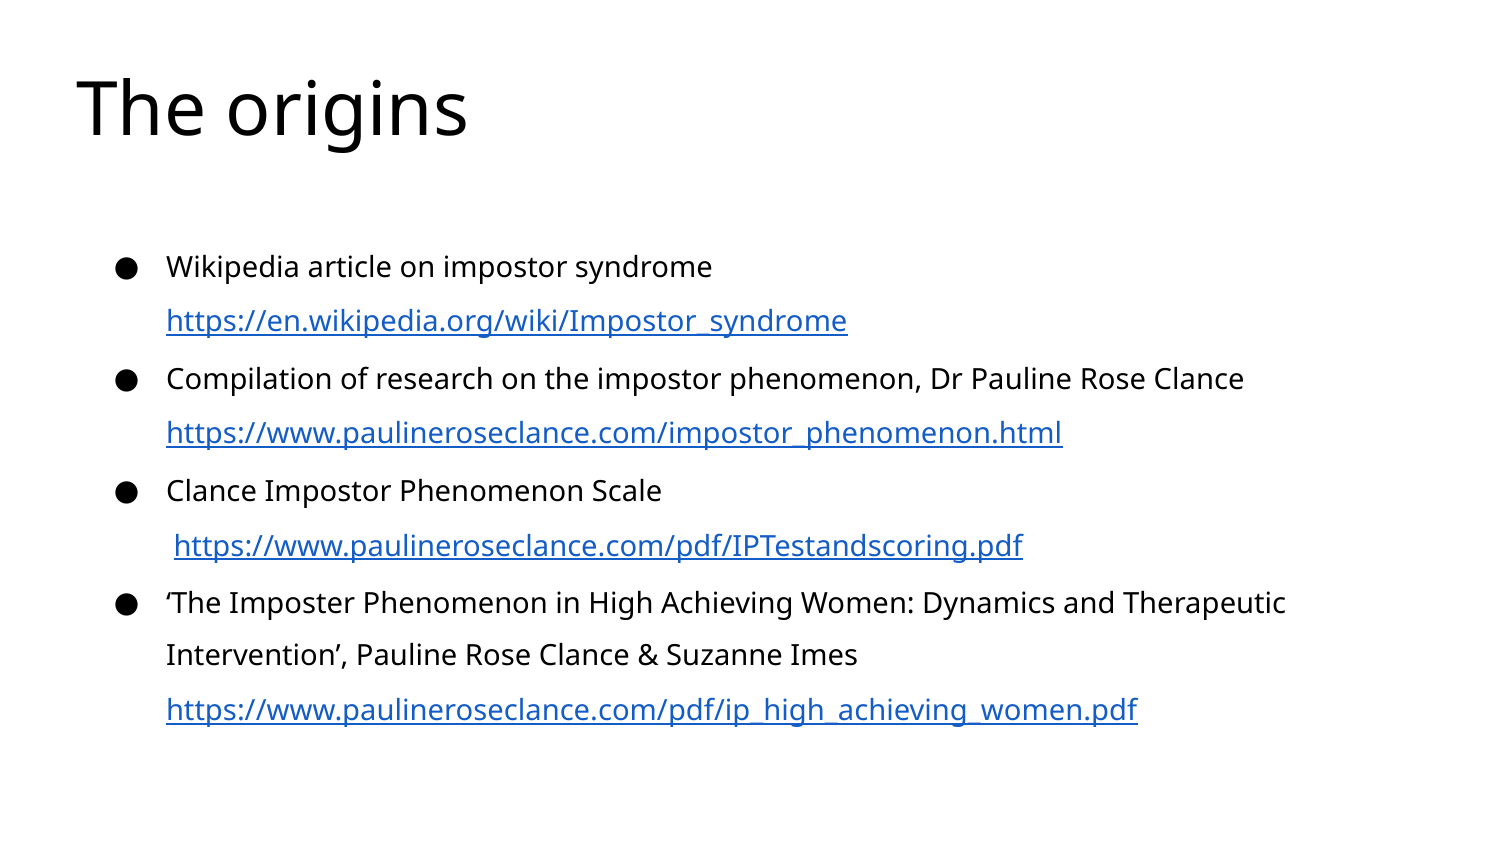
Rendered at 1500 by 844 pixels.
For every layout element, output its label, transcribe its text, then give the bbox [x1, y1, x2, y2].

title The origins [76, 60, 1474, 155]
text_box Wikipedia article on impostor syndrome https://en.wikipedia.org/wiki/Impostor_syndrome Compilation of research on the impostor phenomenon, Dr Pauline Rose Clance https://www.paulineroseclance.com/impostor_phenomenon.html Clance Impostor Phenomenon Scale https://www.paulineroseclance.com/pdf/IPTestandscoring.pdf ‘The Imposter Phenomenon in High Achieving Women: Dynamics and Therapeutic Intervention’, Pauline Rose Clance & Suzanne Imes https://www.paulineroseclance.com/pdf/ip_high_achieving_women.pdf [76, 207, 1474, 754]
